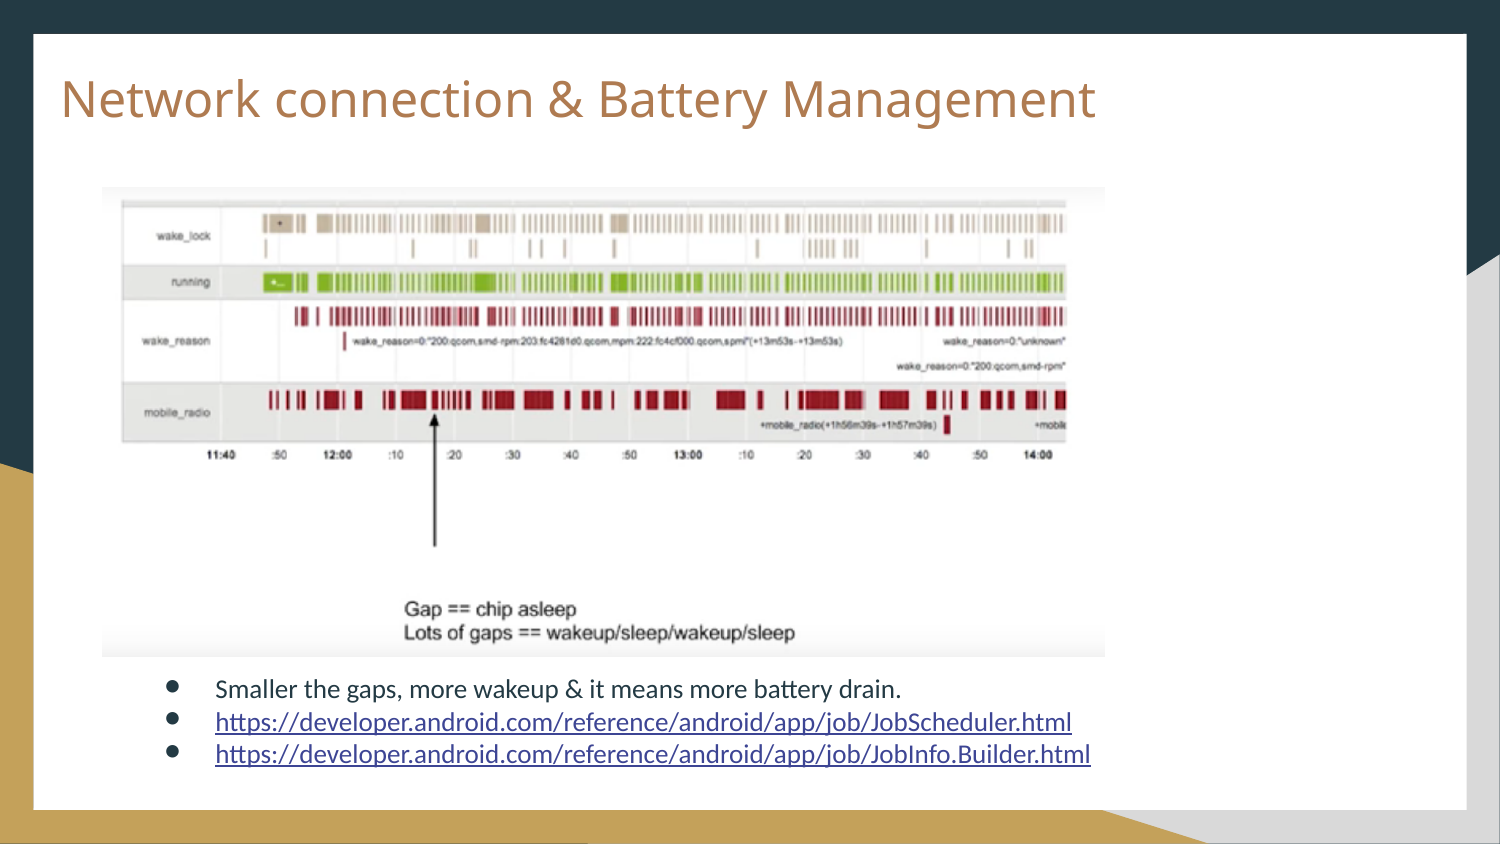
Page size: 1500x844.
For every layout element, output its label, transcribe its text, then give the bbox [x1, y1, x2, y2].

list Smaller the gaps, more wakeup & it means more battery drain. https://developer.android.com/reference/android/app/job/JobScheduler.html https://developer.android.com/reference/android/app/job/JobInfo.Builder.html [125, 656, 1375, 739]
picture [102, 187, 1105, 657]
title Network connection & Battery Management [45, 52, 1277, 209]
